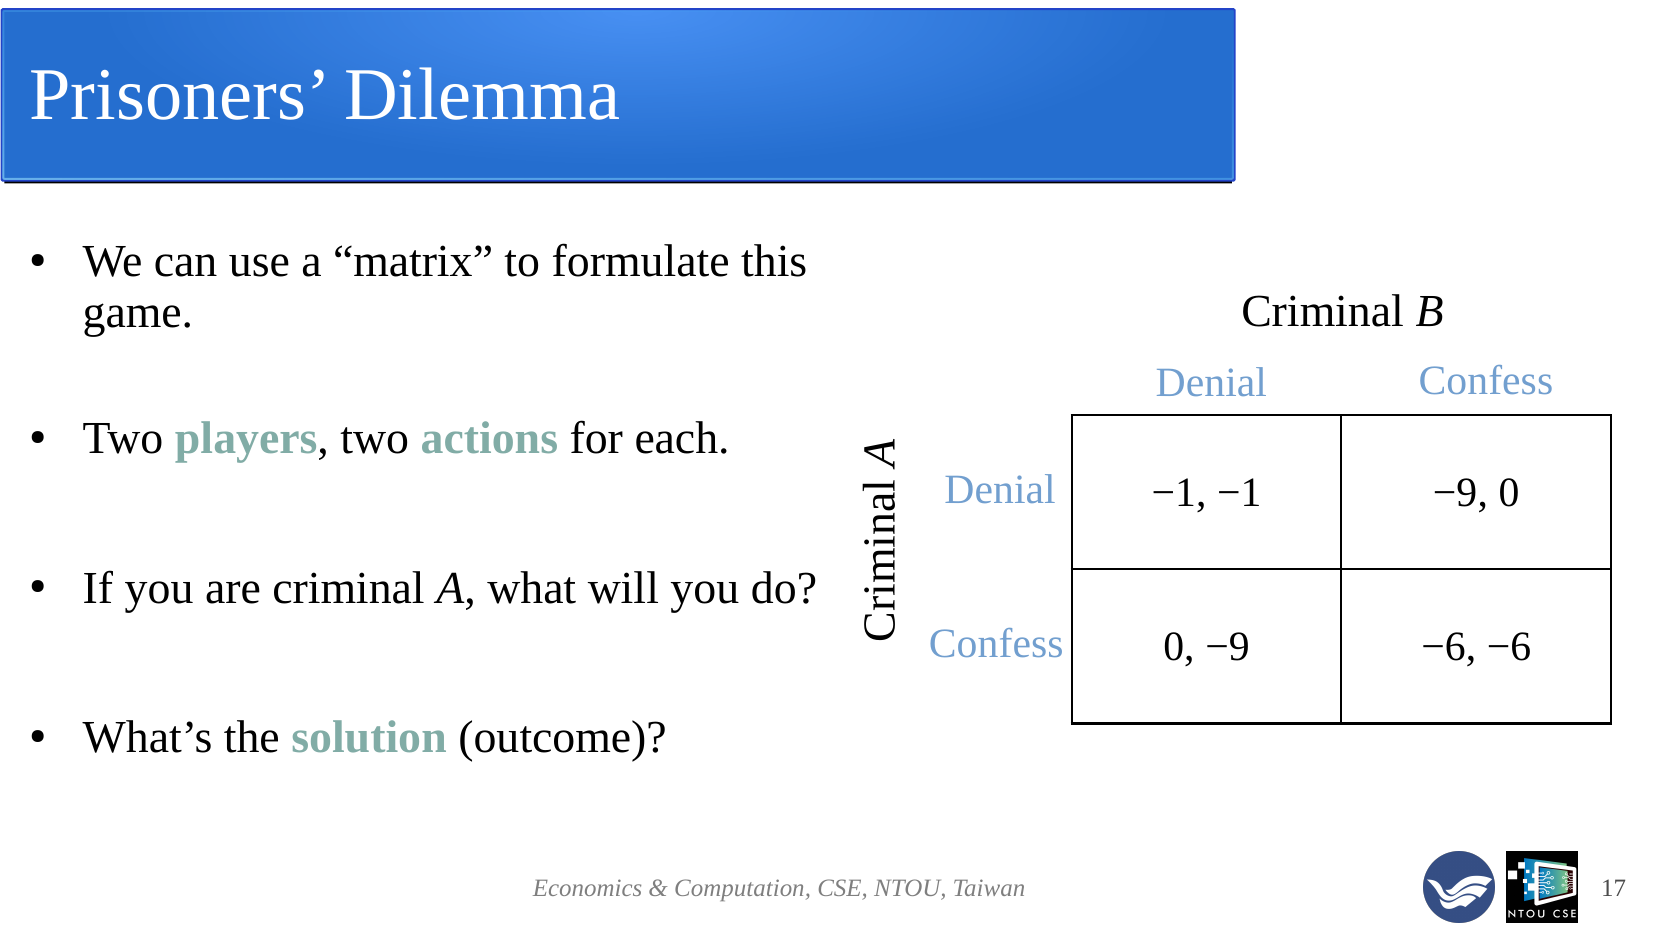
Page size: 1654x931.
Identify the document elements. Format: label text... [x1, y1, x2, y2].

text_box Denial [911, 458, 1089, 525]
table_header −1, −1 [1073, 416, 1340, 568]
text_box Criminal B [1220, 278, 1465, 347]
title Prisoners’ Dilemma [29, 17, 1138, 172]
table_header −9, 0 [1342, 416, 1610, 568]
text_box Confess [1381, 349, 1591, 415]
picture [1506, 851, 1578, 923]
table_cell 0, −9 [1073, 570, 1340, 722]
table_cell −6, −6 [1342, 570, 1610, 722]
list We can use a “matrix” to formulate this game. Two players, two actions for each. If you are criminal A, what will you do? What’s the solution (outcome)? [11, 236, 836, 872]
picture [1423, 851, 1495, 923]
text_box Criminal A [846, 419, 915, 664]
text_box Confess [891, 612, 1101, 678]
text_box Denial [1122, 351, 1300, 418]
